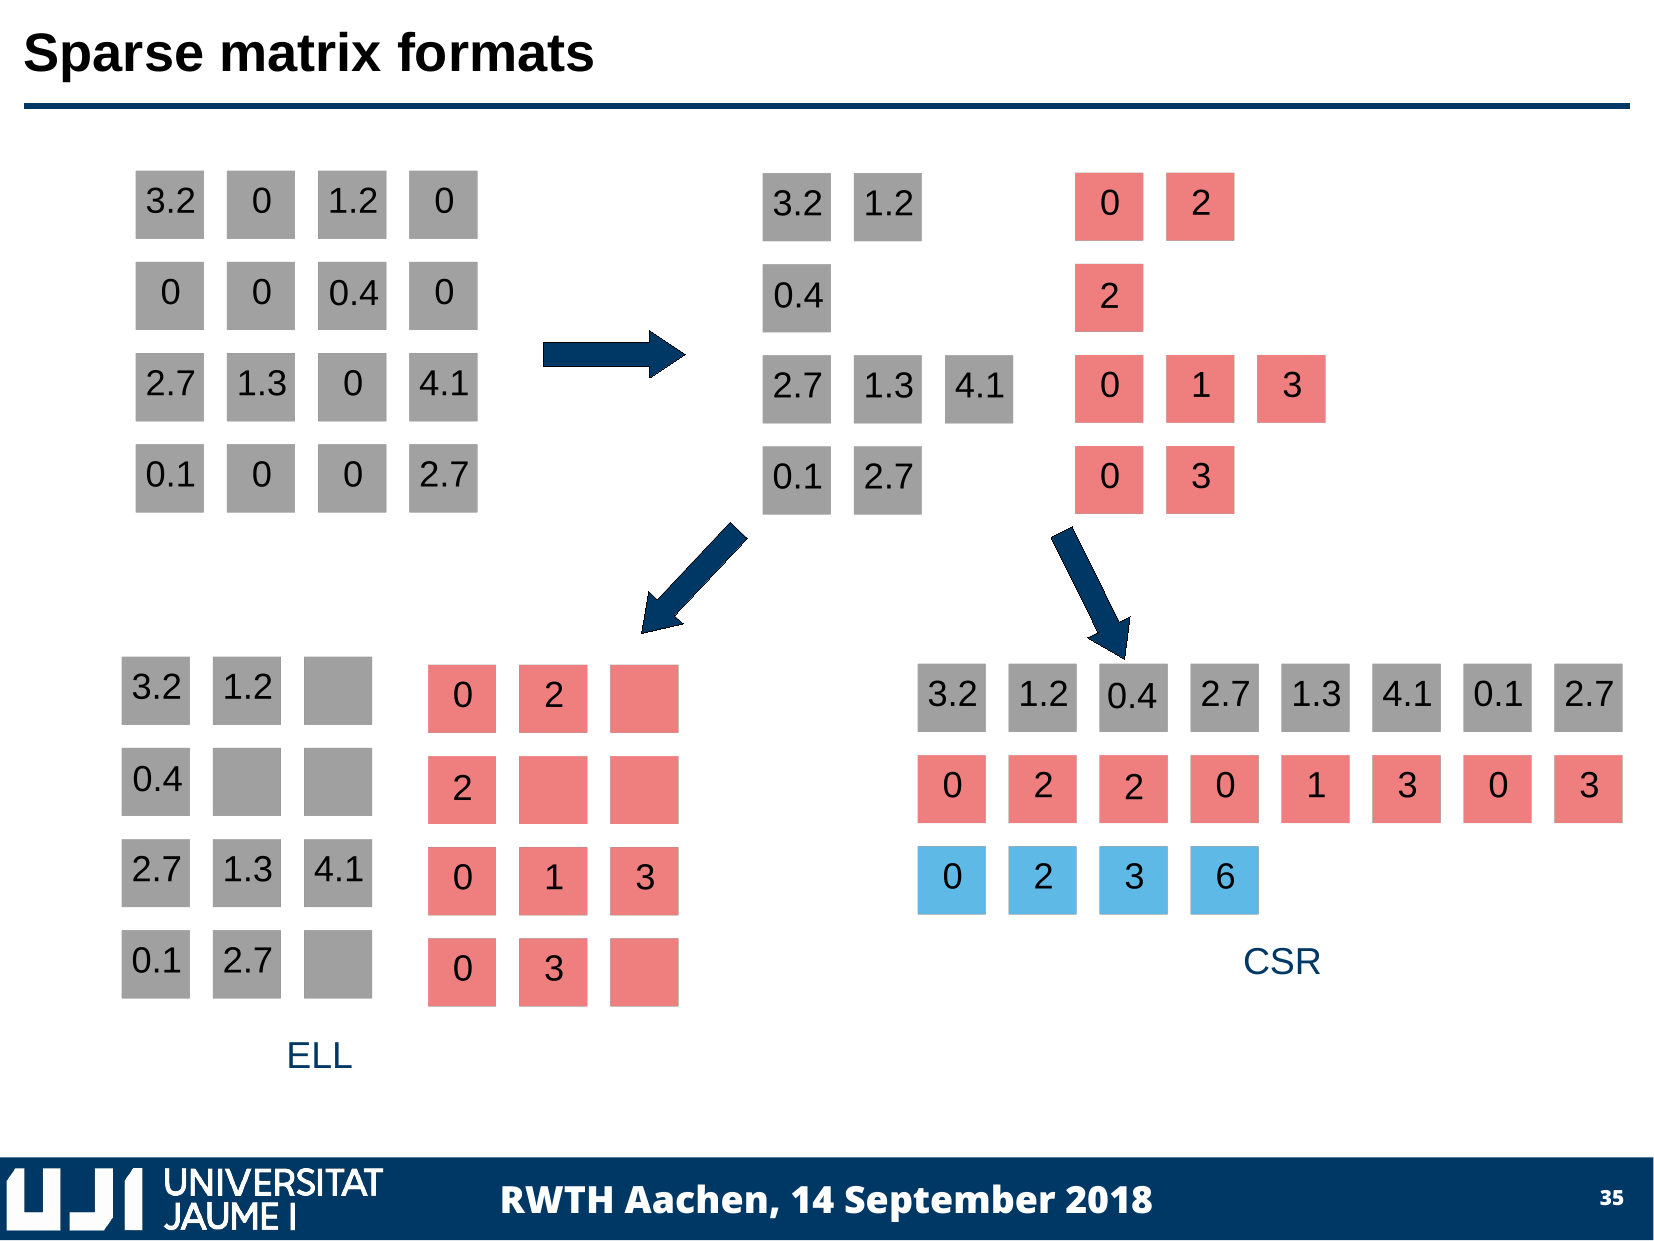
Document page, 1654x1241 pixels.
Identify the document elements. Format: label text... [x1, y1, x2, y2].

picture [0, 1158, 390, 1241]
title Sparse matrix formats [23, 0, 1630, 107]
text_box [641, 522, 748, 634]
picture [128, 163, 485, 520]
picture [114, 649, 686, 1014]
picture [755, 165, 1333, 522]
text_box CSR [1228, 933, 1338, 990]
picture [910, 656, 1630, 922]
text_box ELL [271, 1027, 368, 1085]
text_box [543, 330, 686, 378]
text_box [1051, 526, 1131, 660]
